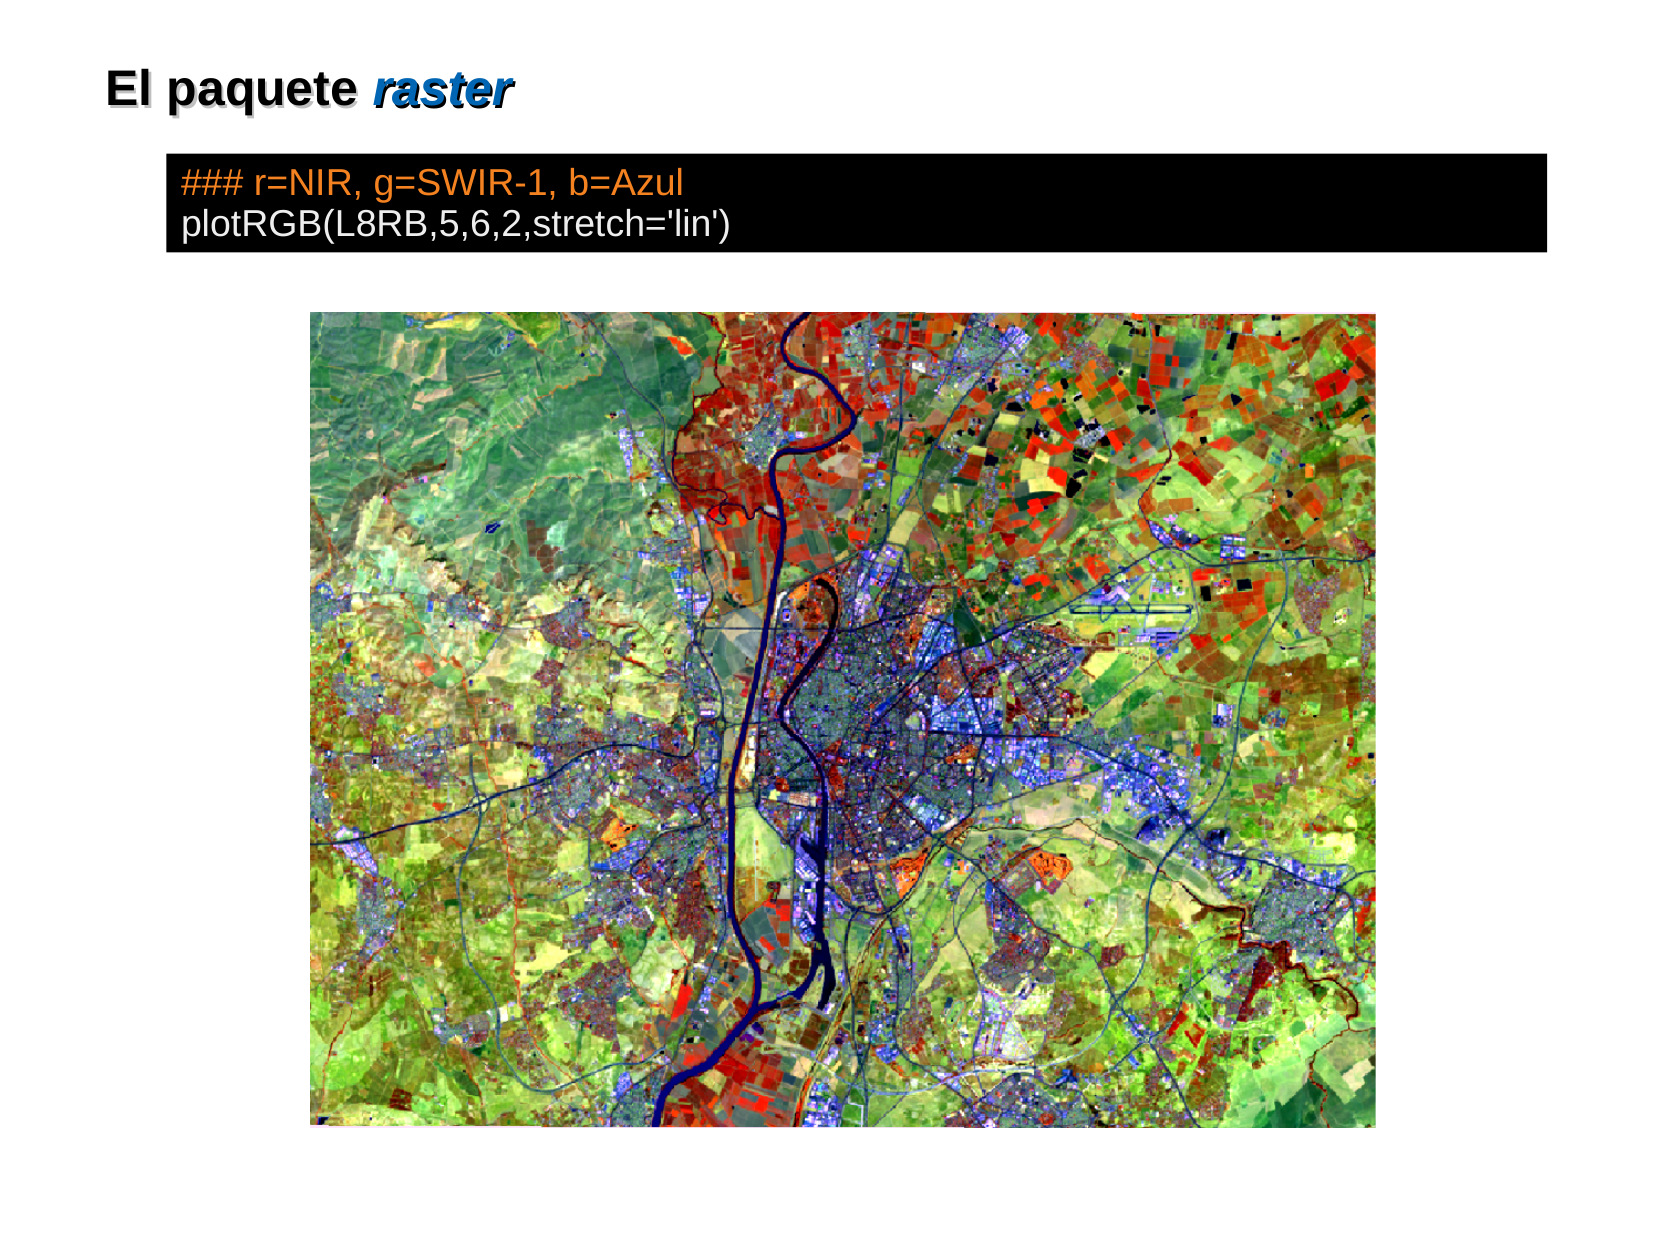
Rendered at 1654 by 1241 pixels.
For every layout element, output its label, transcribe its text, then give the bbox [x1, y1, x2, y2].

text_box ### r=NIR, g=SWIR-1, b=Azul plotRGB(L8RB,5,6,2,stretch='lin') [166, 153, 1548, 253]
picture [310, 312, 1376, 1128]
text_box El paquete raster [90, 53, 685, 134]
